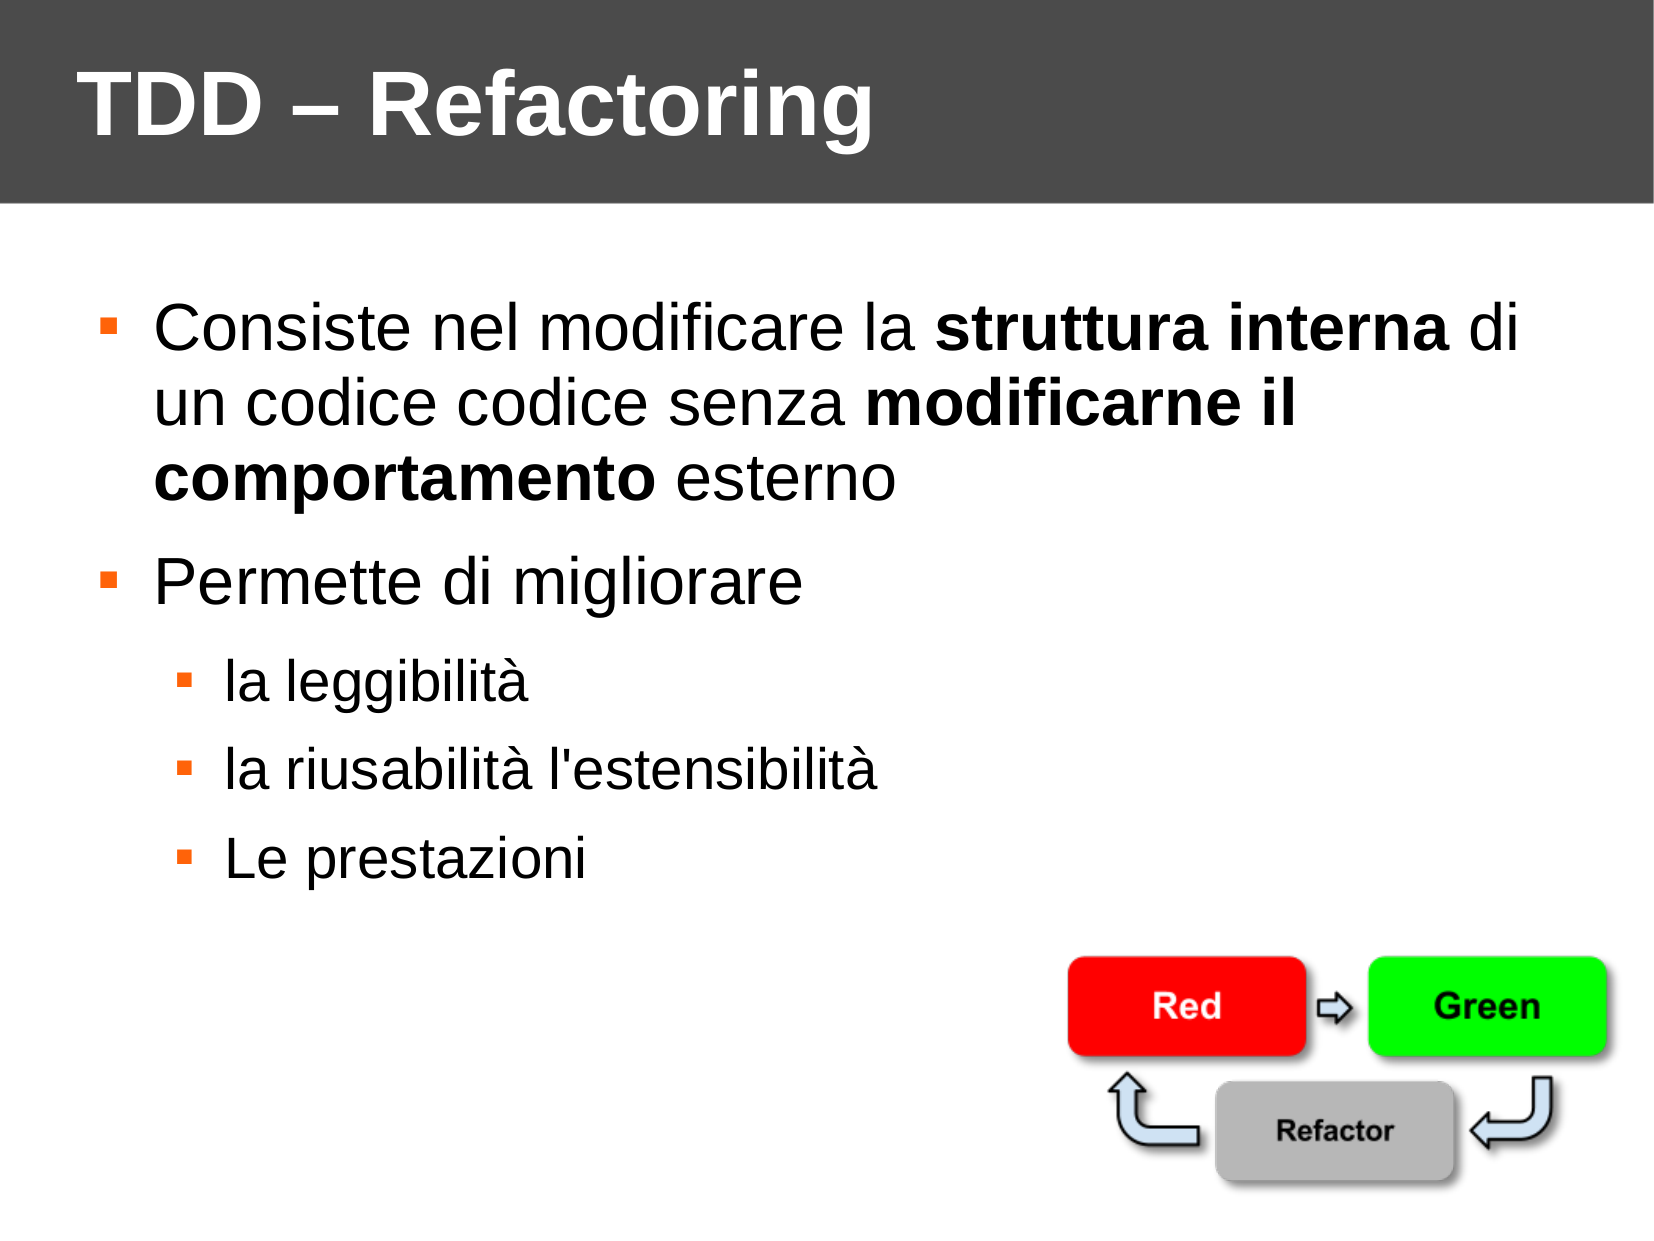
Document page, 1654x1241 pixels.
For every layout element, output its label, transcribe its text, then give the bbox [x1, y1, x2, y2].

picture [0, 0, 1654, 1241]
title TDD – Refactoring [76, 0, 1565, 208]
list Consiste nel modificare la struttura interna di un codice codice senza modificarne il comportamento esterno Permette di migliorare la leggibilità la riusabilità l'estensibilità Le prestazioni [82, 290, 1571, 1109]
